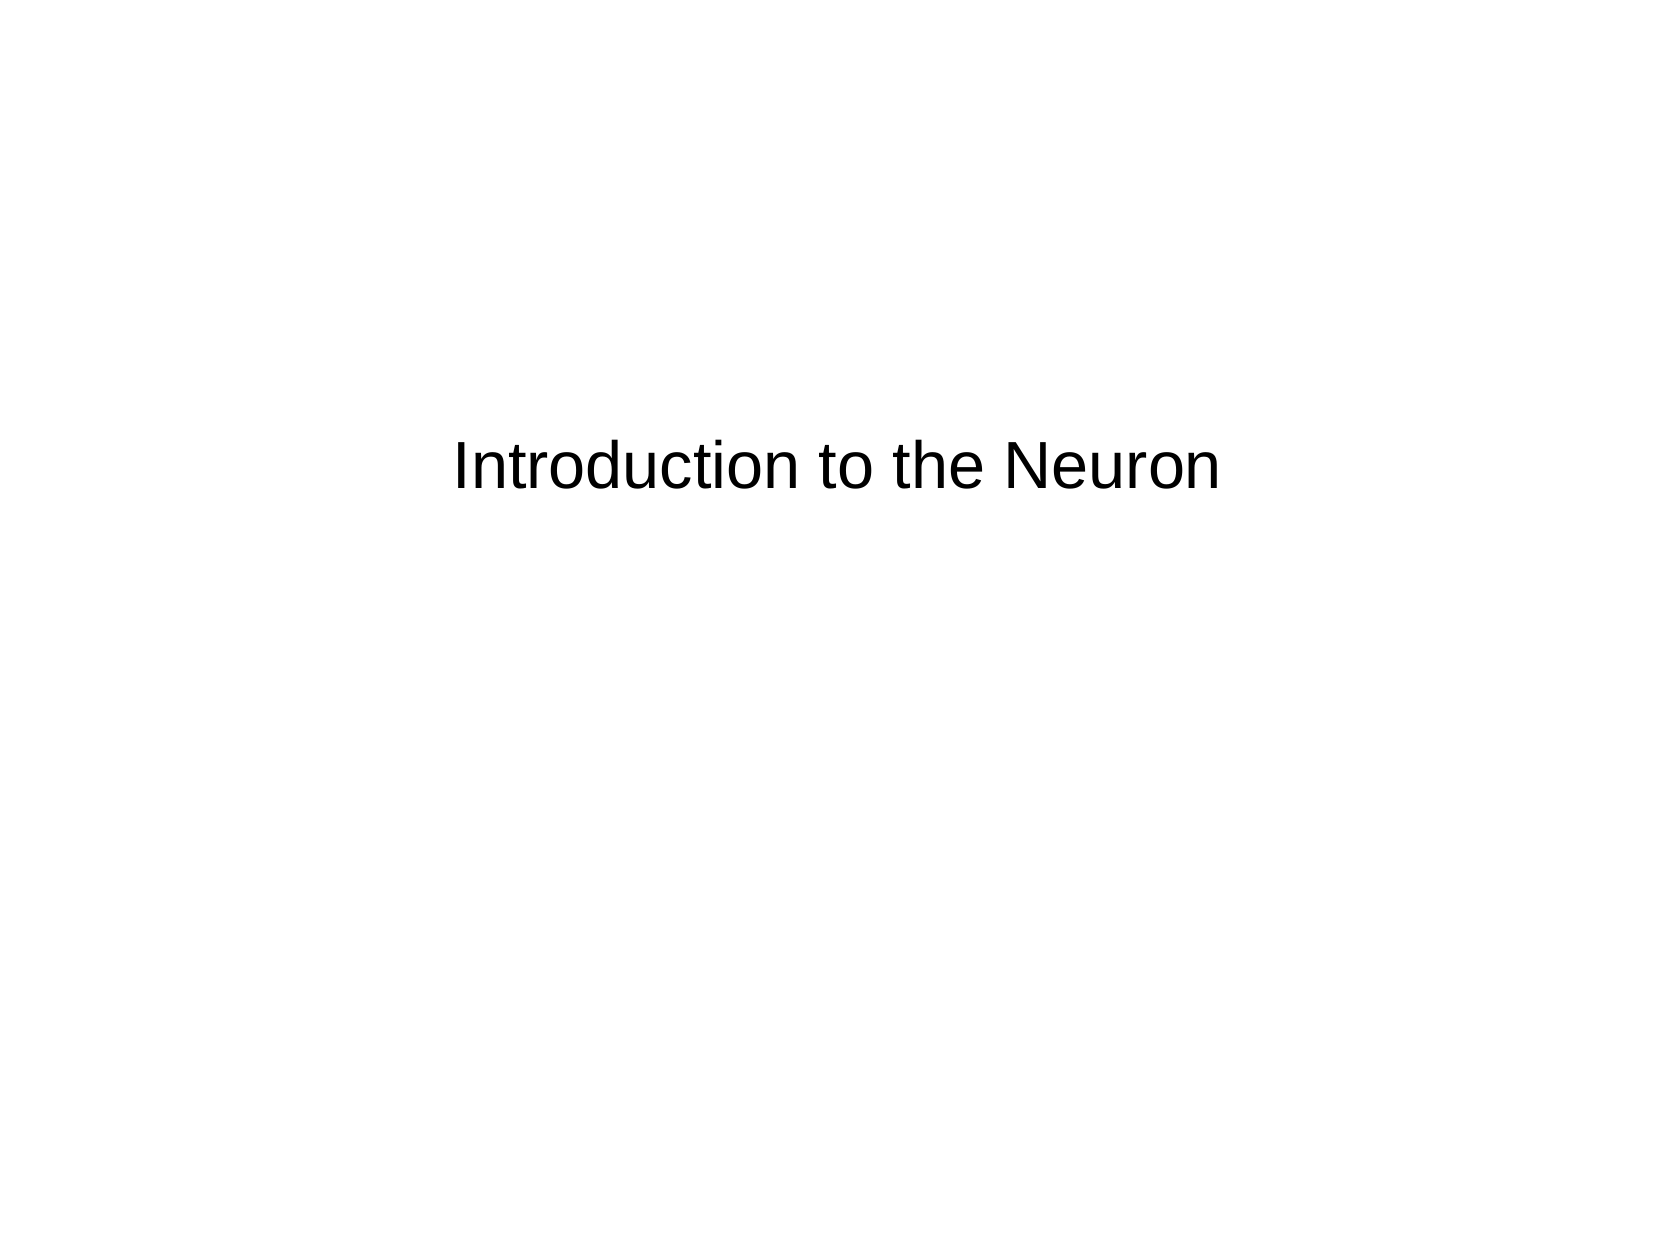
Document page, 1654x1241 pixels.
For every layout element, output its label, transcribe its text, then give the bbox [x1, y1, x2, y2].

subtitle Introduction to the Neuron [22, 19, 1654, 1166]
